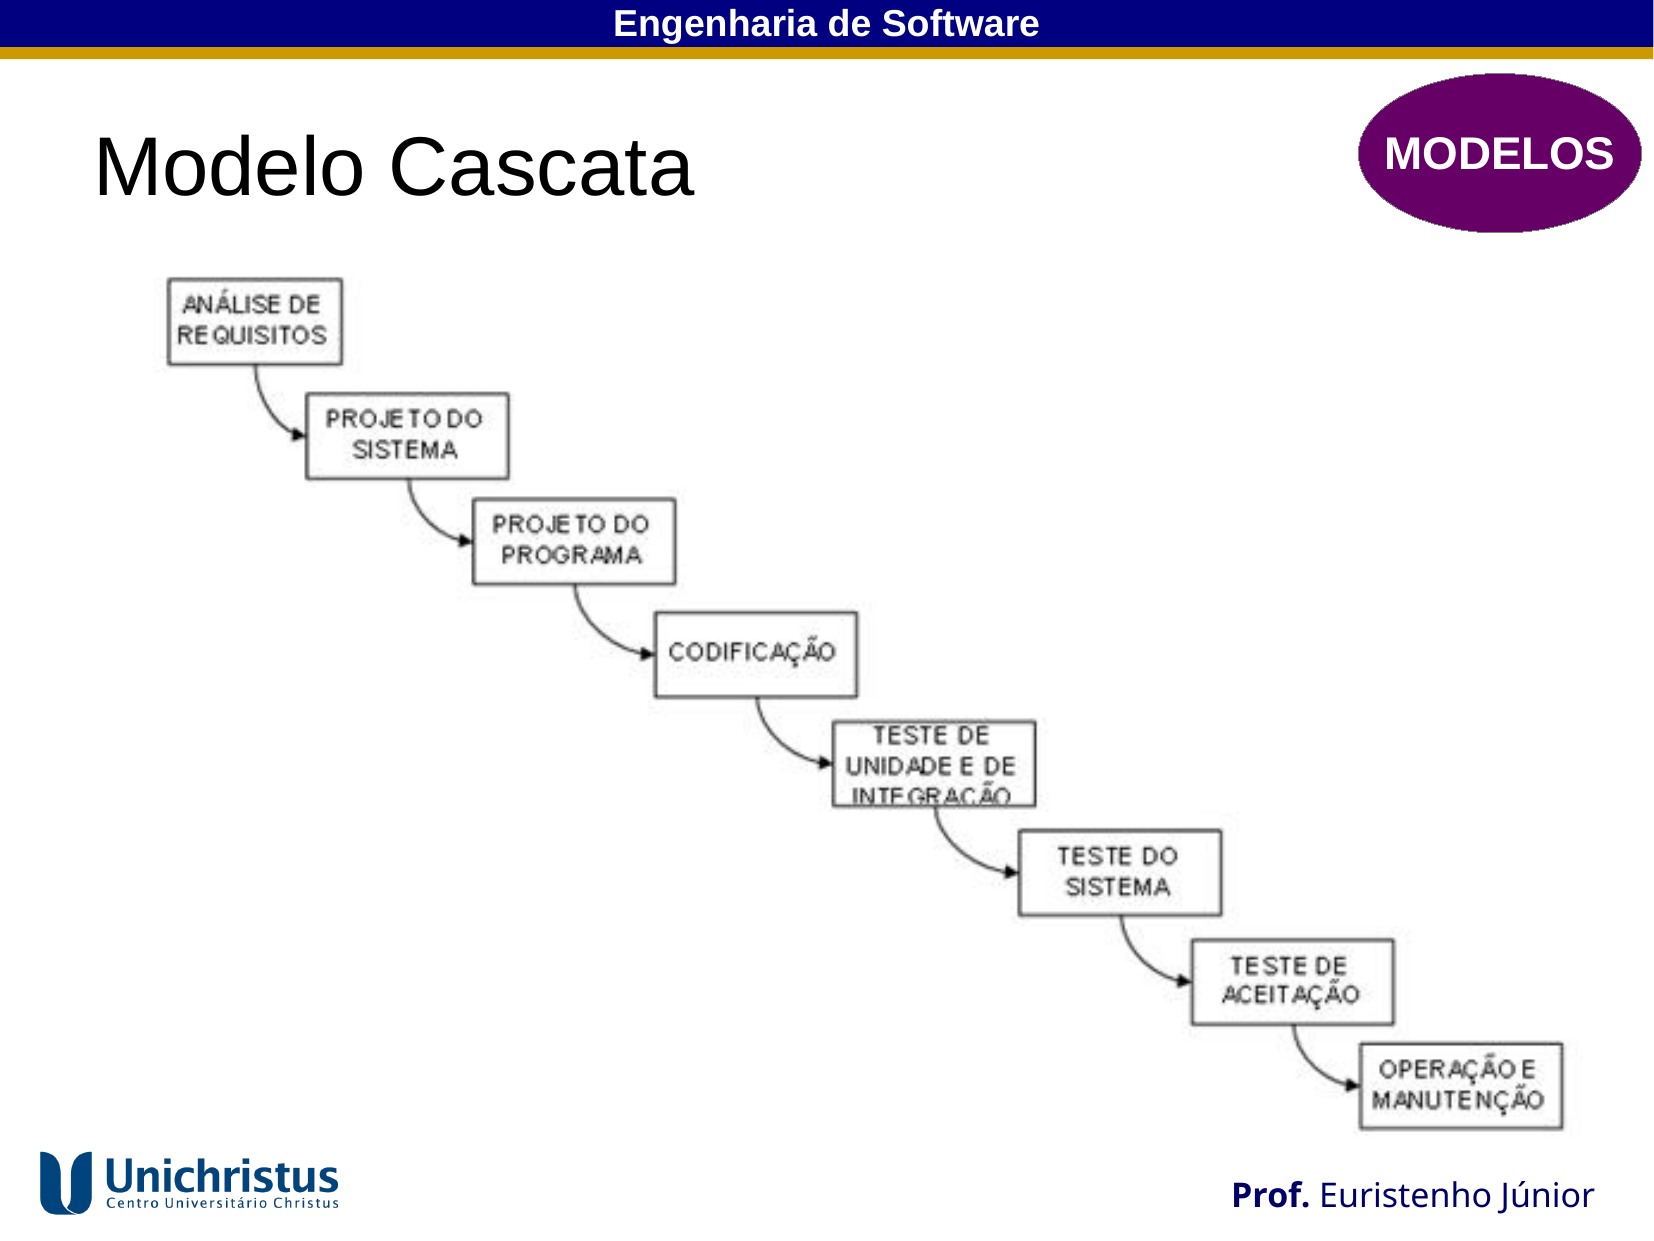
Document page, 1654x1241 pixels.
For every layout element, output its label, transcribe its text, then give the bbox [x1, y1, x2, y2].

title Modelo Cascata [0, 111, 1052, 213]
text_box Prof. Euristenho Júnior [1216, 1163, 1654, 1224]
text_box [0, 47, 1654, 60]
text_box MODELOS [1358, 73, 1642, 233]
text_box Engenharia de Software [0, 0, 1654, 47]
picture [35, 259, 1583, 1217]
